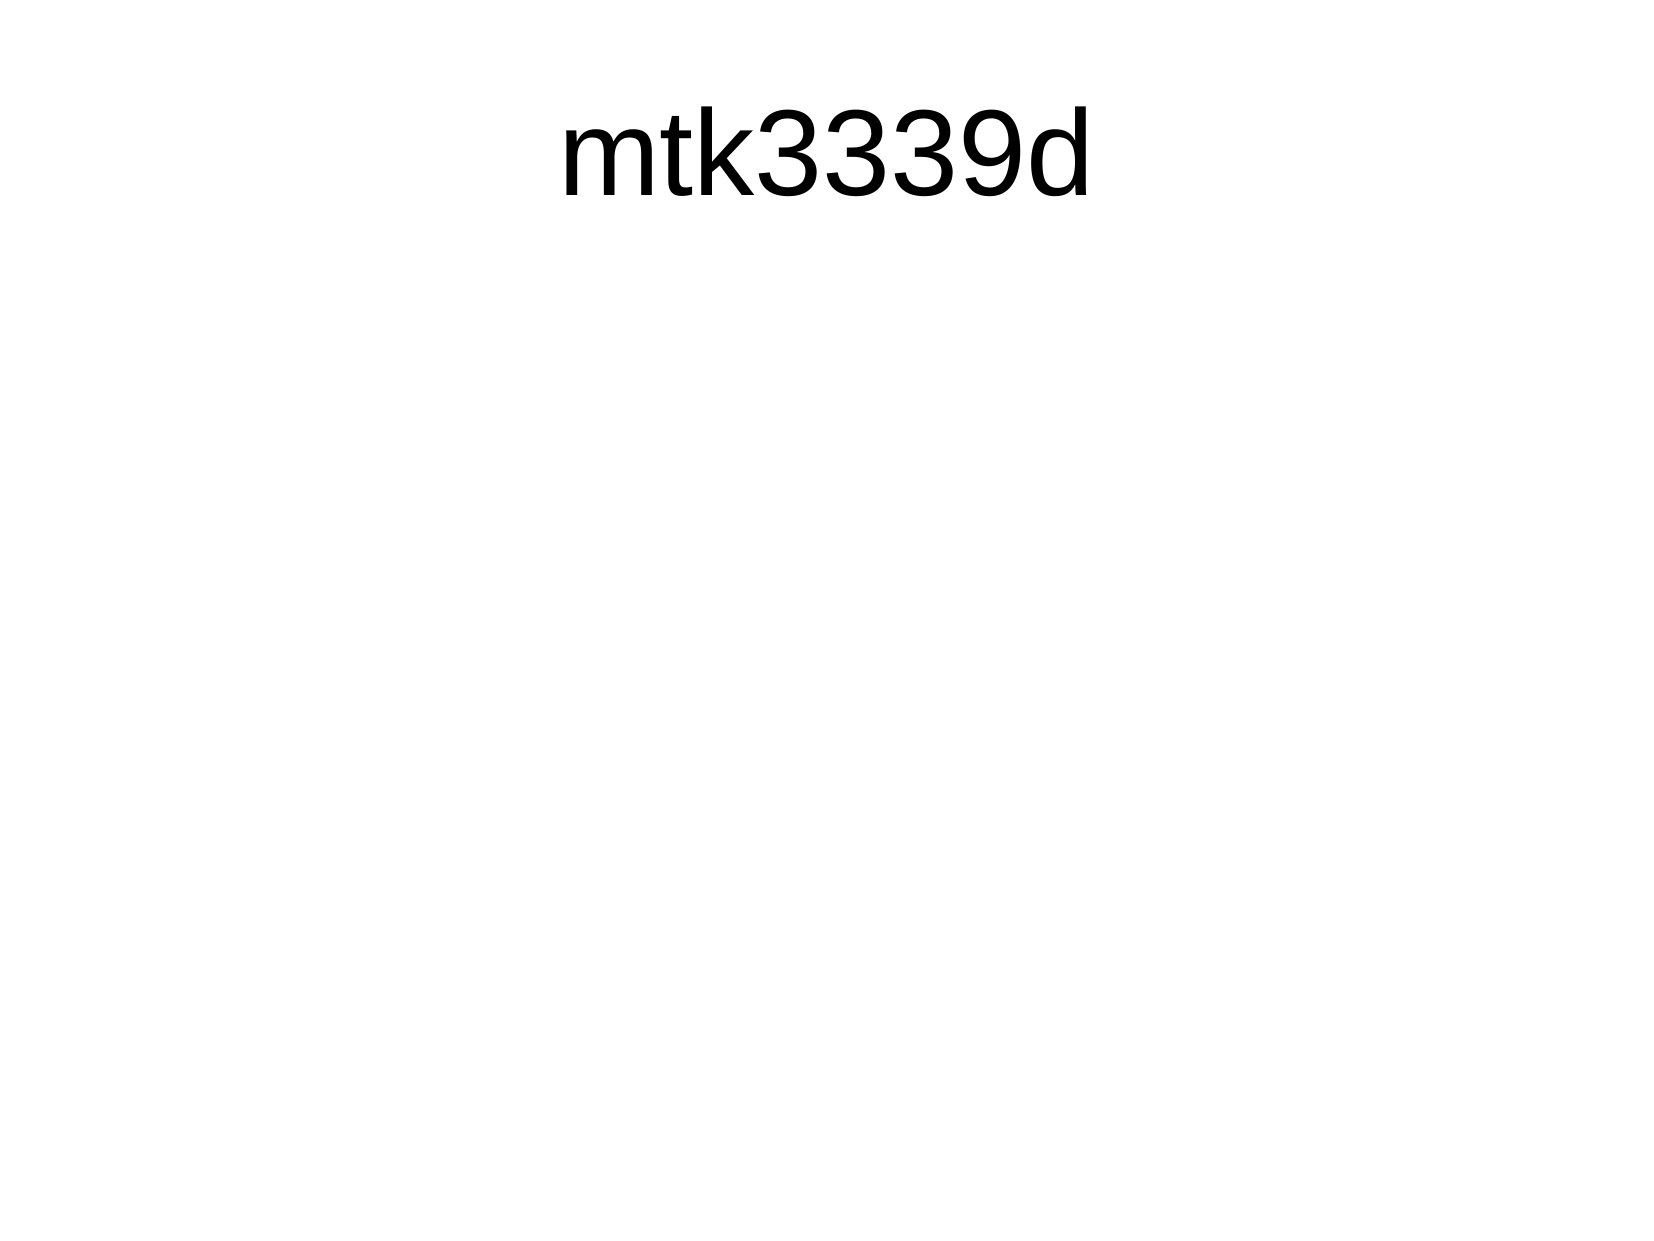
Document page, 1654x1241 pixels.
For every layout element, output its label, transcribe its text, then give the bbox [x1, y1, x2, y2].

title mtk3339d [82, 49, 1571, 257]
